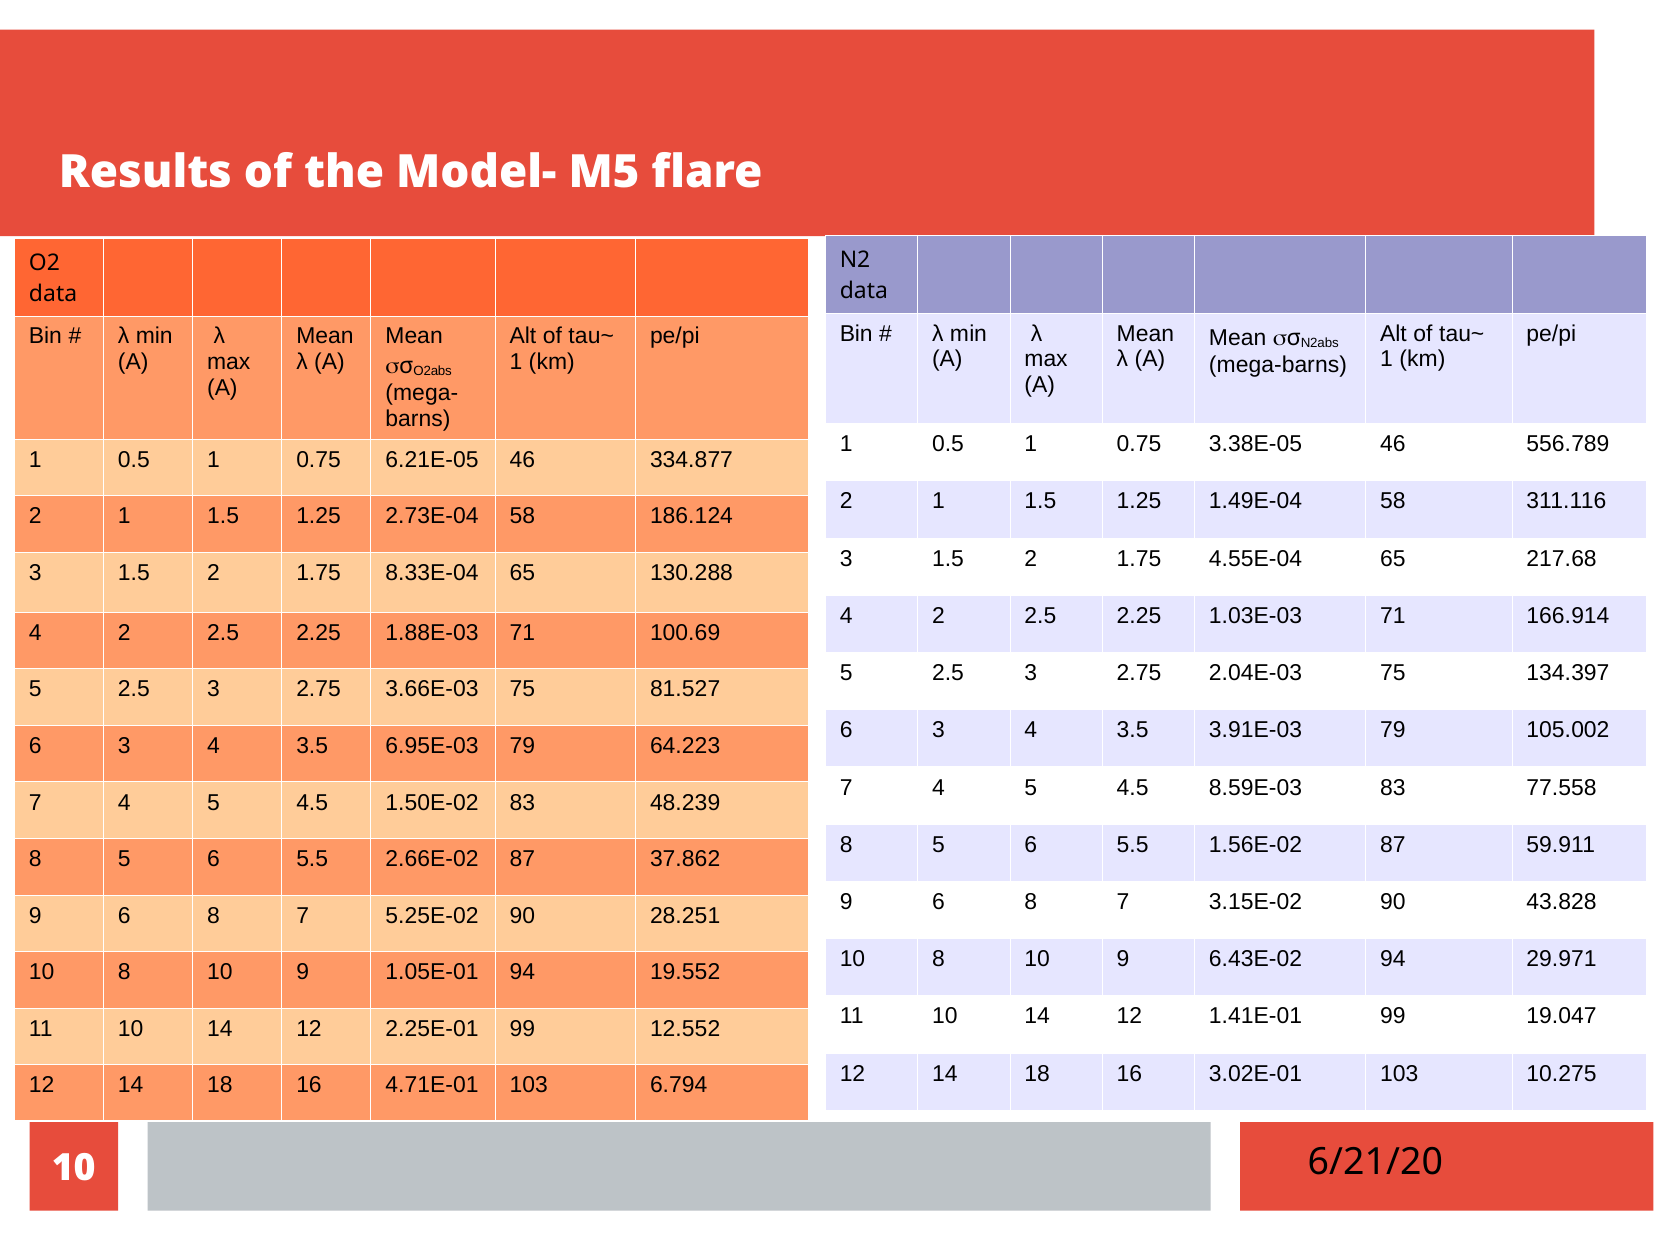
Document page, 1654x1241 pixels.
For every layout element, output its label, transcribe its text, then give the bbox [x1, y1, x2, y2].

table_cell 37.862 [636, 839, 808, 895]
table_header [496, 239, 635, 316]
table_cell 1.25 [282, 496, 370, 552]
table_cell 5.5 [1103, 825, 1194, 881]
table_cell 1.50E-02 [371, 782, 495, 838]
table_cell λ min (A) [104, 317, 192, 439]
table_cell 2 [15, 496, 103, 552]
table_cell λ min (A) [918, 314, 1010, 423]
table_cell 10 [1011, 939, 1102, 995]
table_cell 19.047 [1513, 996, 1646, 1053]
table_cell 4.55E-04 [1195, 539, 1365, 595]
table_cell 14 [193, 1009, 281, 1064]
table_cell 6.43E-02 [1195, 939, 1365, 995]
table_cell pe/pi [1513, 314, 1646, 423]
table_cell 1.49E-04 [1195, 481, 1365, 538]
table_cell 28.251 [636, 896, 808, 951]
table_cell 3 [1011, 653, 1102, 709]
table_cell 1.75 [1103, 539, 1194, 595]
table_cell 10 [826, 939, 917, 995]
table_cell 4 [104, 782, 192, 838]
table_cell 2.5 [918, 653, 1010, 709]
table_cell 43.828 [1513, 882, 1646, 938]
table_cell 1.5 [193, 496, 281, 552]
table_cell 2.5 [104, 669, 192, 725]
table_cell 6 [193, 839, 281, 895]
table_cell 0.75 [1103, 424, 1194, 480]
table_cell 65 [496, 553, 635, 612]
table_cell 2.66E-02 [371, 839, 495, 895]
table_cell 1.56E-02 [1195, 825, 1365, 881]
table_cell 94 [496, 952, 635, 1008]
table_header [1366, 236, 1512, 313]
table_cell 1 [104, 496, 192, 552]
table_cell 99 [496, 1009, 635, 1064]
table_header [104, 239, 192, 316]
table_cell 77.558 [1513, 767, 1646, 824]
table_cell 83 [496, 782, 635, 838]
table_cell 2.75 [1103, 653, 1194, 709]
table_cell Alt of tau~ 1 (km) [496, 317, 635, 439]
table_cell 1 [826, 424, 917, 480]
table_cell 29.971 [1513, 939, 1646, 995]
table_cell 83 [1366, 767, 1512, 824]
table_cell 65 [1366, 539, 1512, 595]
table_cell 4.5 [282, 782, 370, 838]
table_cell 3 [15, 553, 103, 612]
table_cell 9 [826, 882, 917, 938]
table_cell 3 [918, 710, 1010, 766]
table_cell 134.397 [1513, 653, 1646, 709]
table_cell Alt of tau~ 1 (km) [1366, 314, 1512, 423]
table_cell 90 [496, 896, 635, 951]
table_cell λ max (A) [1011, 314, 1102, 423]
table_header O2 data [15, 239, 103, 316]
table_cell 1.5 [1011, 481, 1102, 538]
table_cell 1.88E-03 [371, 613, 495, 668]
table_header [1195, 236, 1365, 313]
table_cell 10 [15, 952, 103, 1008]
table_cell 8 [1011, 882, 1102, 938]
table_header [918, 236, 1010, 313]
table_cell 58 [1366, 481, 1512, 538]
table_cell 10 [104, 1009, 192, 1064]
table_cell 5 [193, 782, 281, 838]
table_cell 12 [1103, 996, 1194, 1053]
table_cell 1.75 [282, 553, 370, 612]
table_cell 90 [1366, 882, 1512, 938]
table_cell 2 [826, 481, 917, 538]
table_cell 58 [496, 496, 635, 552]
table_cell 7 [282, 896, 370, 951]
table_cell 1.5 [104, 553, 192, 612]
table_cell 1 [1011, 424, 1102, 480]
table_cell 71 [496, 613, 635, 668]
table_cell 311.116 [1513, 481, 1646, 538]
table_cell 87 [1366, 825, 1512, 881]
table_cell 5.25E-02 [371, 896, 495, 951]
table_cell 2.73E-04 [371, 496, 495, 552]
table_cell 1 [193, 440, 281, 495]
table_cell 3.15E-02 [1195, 882, 1365, 938]
table_cell 14 [918, 1054, 1010, 1110]
table_cell 8 [15, 839, 103, 895]
table_cell 99 [1366, 996, 1512, 1053]
table_cell 0.75 [282, 440, 370, 495]
table_cell 4 [193, 726, 281, 781]
table_cell 79 [496, 726, 635, 781]
table_cell 4 [15, 613, 103, 668]
table_cell 2.75 [282, 669, 370, 725]
table_header [1011, 236, 1102, 313]
table_cell 7 [1103, 882, 1194, 938]
table_cell 79 [1366, 710, 1512, 766]
table_cell 1.5 [918, 539, 1010, 595]
table_cell 71 [1366, 596, 1512, 652]
table_cell 9 [282, 952, 370, 1008]
table_cell 1.05E-01 [371, 952, 495, 1008]
table_cell 6 [918, 882, 1010, 938]
table_cell 64.223 [636, 726, 808, 781]
table_header [1103, 236, 1194, 313]
table_cell 3.66E-03 [371, 669, 495, 725]
table_cell 59.911 [1513, 825, 1646, 881]
table_cell Mean σO2abs (mega-barns) [371, 317, 495, 439]
table_cell 1 [918, 481, 1010, 538]
table_cell 3.91E-03 [1195, 710, 1365, 766]
table_cell 3.38E-05 [1195, 424, 1365, 480]
table_cell 4 [918, 767, 1010, 824]
text_box 6/21/20 [1292, 1126, 1486, 1186]
table_cell 2 [104, 613, 192, 668]
table_cell Mean λ (A) [282, 317, 370, 439]
table_cell 2.25E-01 [371, 1009, 495, 1064]
table_cell 3.02E-01 [1195, 1054, 1365, 1110]
table_cell 2.25 [1103, 596, 1194, 652]
table_cell 14 [104, 1065, 192, 1120]
table_cell λ max (A) [193, 317, 281, 439]
table_cell 9 [15, 896, 103, 951]
table_header [371, 239, 495, 316]
table_cell 8 [193, 896, 281, 951]
table_cell 18 [193, 1065, 281, 1120]
table_cell 6 [826, 710, 917, 766]
table_cell 2.5 [193, 613, 281, 668]
table_cell 9 [1103, 939, 1194, 995]
table_cell Bin # [826, 314, 917, 423]
table_cell 75 [1366, 653, 1512, 709]
table_cell 130.288 [636, 553, 808, 612]
table_cell 3.5 [282, 726, 370, 781]
table_cell 100.69 [636, 613, 808, 668]
table_cell 3 [104, 726, 192, 781]
table_cell 12 [826, 1054, 917, 1110]
table_cell 10 [193, 952, 281, 1008]
table_cell 166.914 [1513, 596, 1646, 652]
table_cell 5 [1011, 767, 1102, 824]
table_cell 6.21E-05 [371, 440, 495, 495]
table_cell 103 [1366, 1054, 1512, 1110]
table_cell 334.877 [636, 440, 808, 495]
table_header [636, 239, 808, 316]
table_cell 12 [282, 1009, 370, 1064]
table_cell 7 [15, 782, 103, 838]
table_cell 11 [826, 996, 917, 1053]
table_cell 6 [104, 896, 192, 951]
table_cell 8 [104, 952, 192, 1008]
table_cell 103 [496, 1065, 635, 1120]
table_cell 8 [918, 939, 1010, 995]
table_cell pe/pi [636, 317, 808, 439]
table_cell 5.5 [282, 839, 370, 895]
table_cell 2.5 [1011, 596, 1102, 652]
table_cell 8.33E-04 [371, 553, 495, 612]
table_cell 10 [918, 996, 1010, 1053]
table_cell 19.552 [636, 952, 808, 1008]
table_cell 5 [918, 825, 1010, 881]
table_cell 4 [1011, 710, 1102, 766]
table_header [193, 239, 281, 316]
table_cell 105.002 [1513, 710, 1646, 766]
table_cell 217.68 [1513, 539, 1646, 595]
title Results of the Model- M5 flare [59, 59, 1595, 207]
table_cell 1.03E-03 [1195, 596, 1365, 652]
table_cell 87 [496, 839, 635, 895]
table_cell 7 [826, 767, 917, 824]
table_header [282, 239, 370, 316]
table_cell 2.04E-03 [1195, 653, 1365, 709]
table_cell 1.41E-01 [1195, 996, 1365, 1053]
table_header N2 data [826, 236, 917, 313]
table_cell 3.5 [1103, 710, 1194, 766]
table_header [1513, 236, 1646, 313]
table_cell 48.239 [636, 782, 808, 838]
table_cell 2 [1011, 539, 1102, 595]
table_cell 16 [282, 1065, 370, 1120]
table_cell Mean σN2abs (mega-barns) [1195, 314, 1365, 423]
table_cell 14 [1011, 996, 1102, 1053]
table_cell 0.5 [104, 440, 192, 495]
table_cell 4 [826, 596, 917, 652]
table_cell 5 [15, 669, 103, 725]
table_cell 46 [496, 440, 635, 495]
table_cell 81.527 [636, 669, 808, 725]
table_cell 6.794 [636, 1065, 808, 1120]
table_cell 18 [1011, 1054, 1102, 1110]
table_cell 8 [826, 825, 917, 881]
table_cell 4.71E-01 [371, 1065, 495, 1120]
table_cell 10.275 [1513, 1054, 1646, 1110]
table_cell 75 [496, 669, 635, 725]
table_cell 186.124 [636, 496, 808, 552]
table_cell 8.59E-03 [1195, 767, 1365, 824]
table_cell 556.789 [1513, 424, 1646, 480]
table_cell 1 [15, 440, 103, 495]
table_cell 0.5 [918, 424, 1010, 480]
table_cell 94 [1366, 939, 1512, 995]
table_cell 16 [1103, 1054, 1194, 1110]
table_cell 5 [104, 839, 192, 895]
table_cell 4.5 [1103, 767, 1194, 824]
table_cell 6.95E-03 [371, 726, 495, 781]
table_cell 1.25 [1103, 481, 1194, 538]
table_cell 2.25 [282, 613, 370, 668]
table_cell 6 [1011, 825, 1102, 881]
table_cell 12.552 [636, 1009, 808, 1064]
table_cell 11 [15, 1009, 103, 1064]
table_cell 6 [15, 726, 103, 781]
table_cell Bin # [15, 317, 103, 439]
table_cell Mean λ (A) [1103, 314, 1194, 423]
table_cell 3 [826, 539, 917, 595]
table_cell 3 [193, 669, 281, 725]
table_cell 2 [193, 553, 281, 612]
table_cell 46 [1366, 424, 1512, 480]
table_cell 5 [826, 653, 917, 709]
table_cell 2 [918, 596, 1010, 652]
